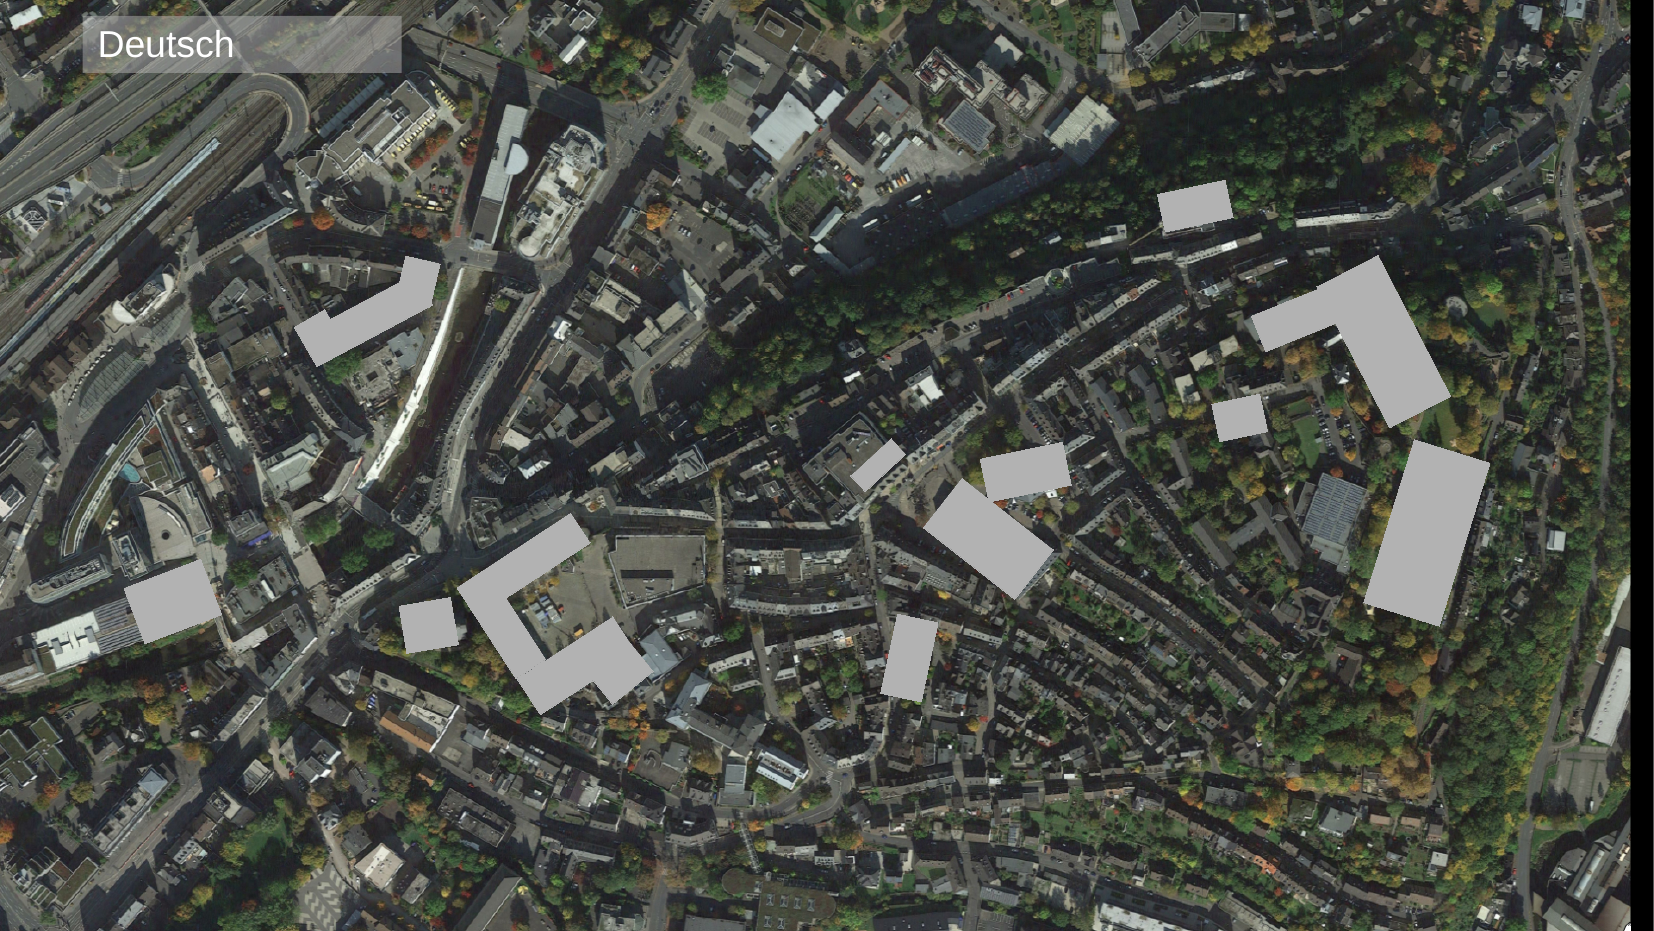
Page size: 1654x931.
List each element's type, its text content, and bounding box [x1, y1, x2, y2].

text_box [124, 559, 222, 644]
text_box [457, 513, 654, 715]
text_box [850, 438, 906, 492]
text_box [1363, 439, 1490, 627]
text_box [923, 442, 1072, 600]
picture [0, 0, 1654, 931]
text_box [1157, 180, 1234, 232]
text_box [880, 614, 938, 702]
text_box [399, 597, 459, 654]
text_box Deutsch [82, 15, 402, 73]
text_box [1251, 255, 1451, 428]
text_box [294, 256, 441, 367]
text_box [1211, 394, 1268, 442]
